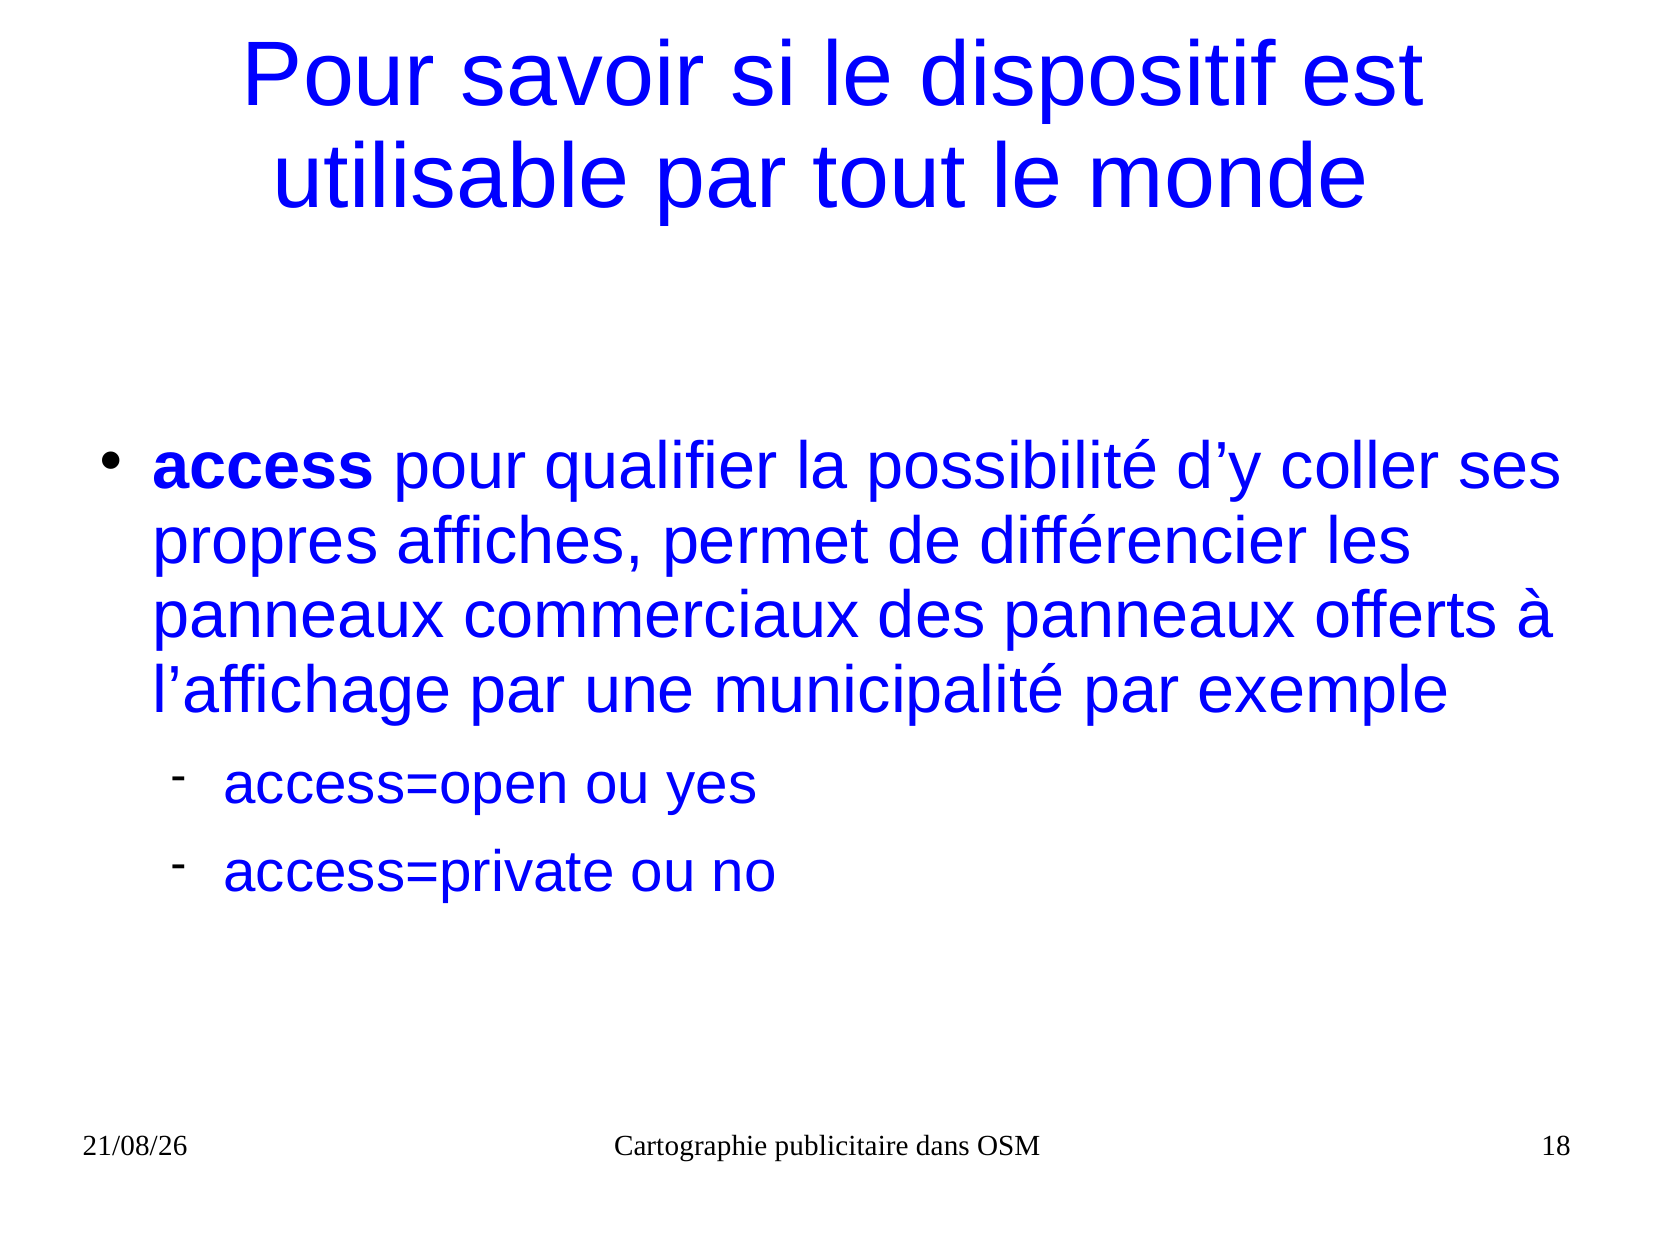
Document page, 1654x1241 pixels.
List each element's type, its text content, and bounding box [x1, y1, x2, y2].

title Pour savoir si le dispositif est utilisable par tout le monde [90, 19, 1579, 225]
list access pour qualifier la possibilité d’y coller ses propres affiches, permet de différencier les panneaux commerciaux des panneaux offerts à l’affichage par une municipalité par exemple access=open ou yes access=private ou no [82, 315, 1571, 916]
